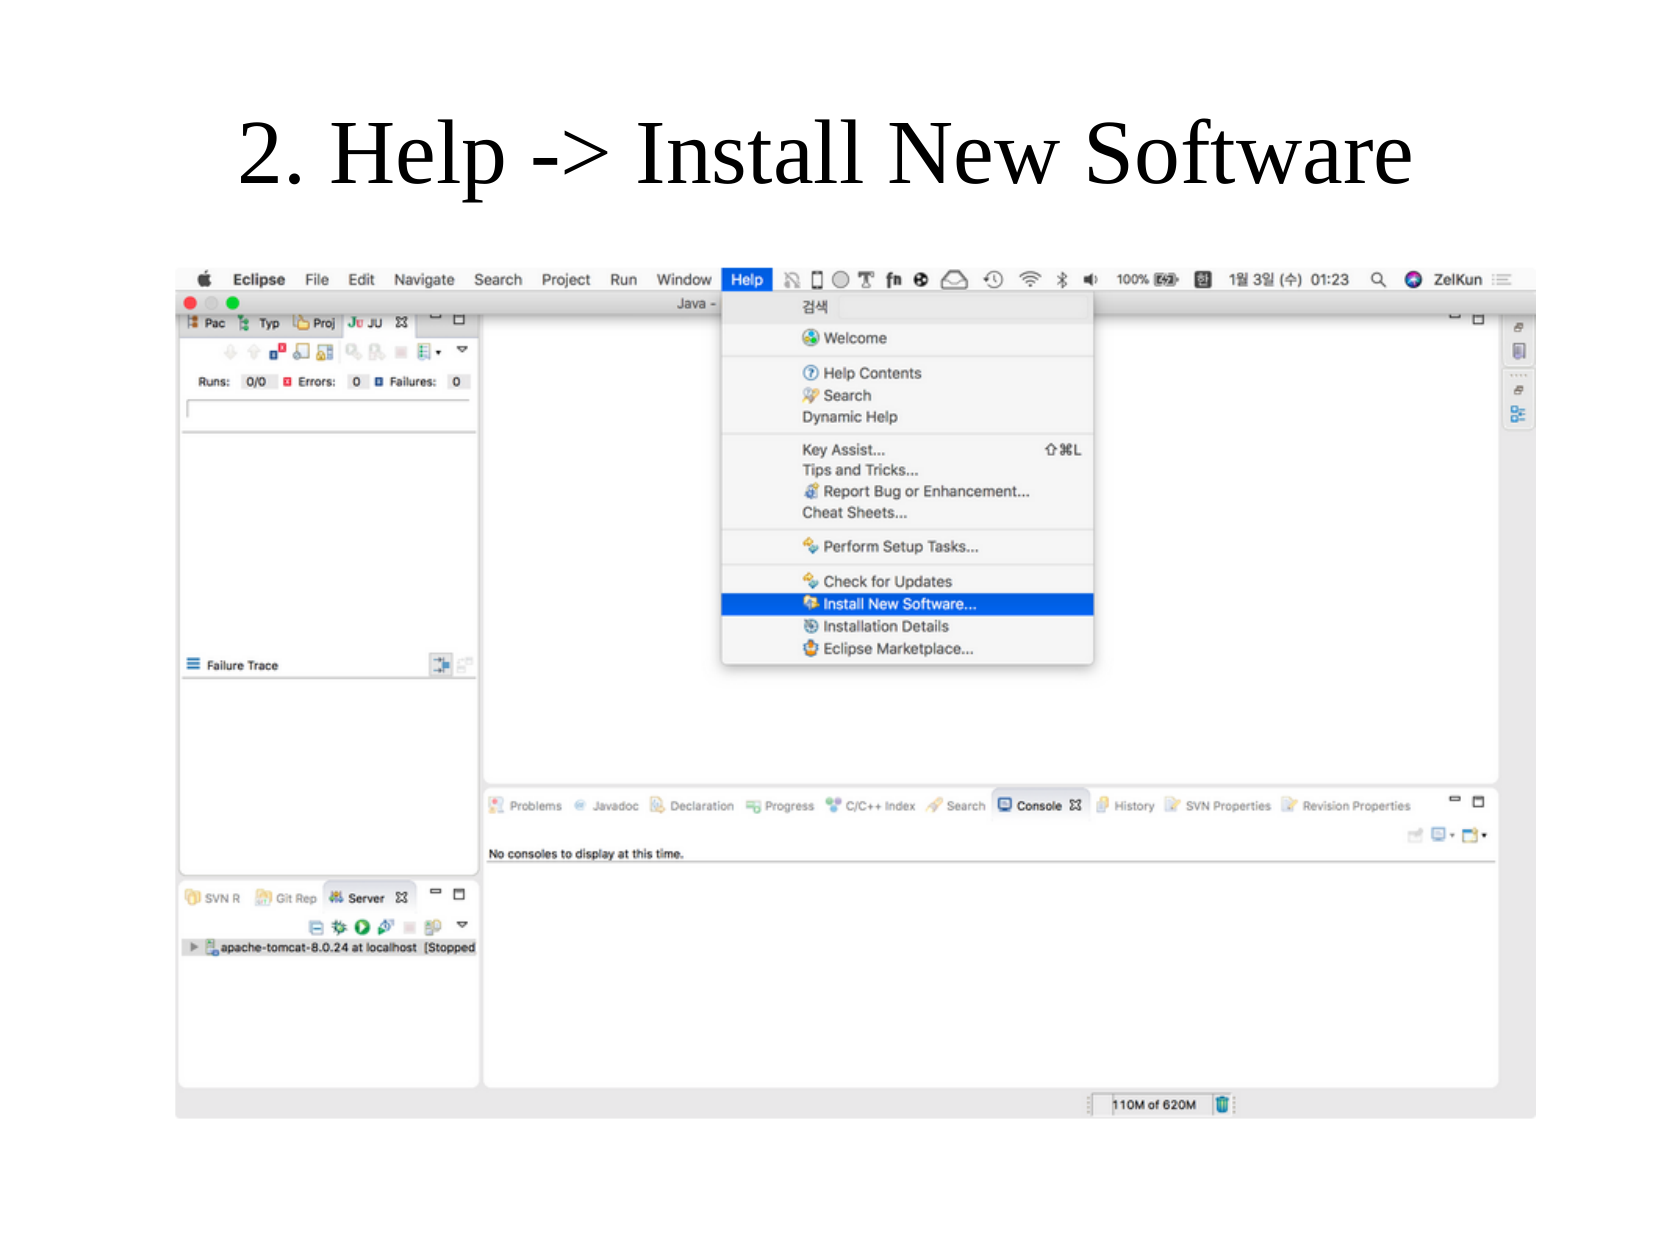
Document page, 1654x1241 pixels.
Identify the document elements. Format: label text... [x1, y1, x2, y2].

picture [174, 265, 1536, 1123]
title 2. Help -> Install New Software [82, 49, 1571, 257]
